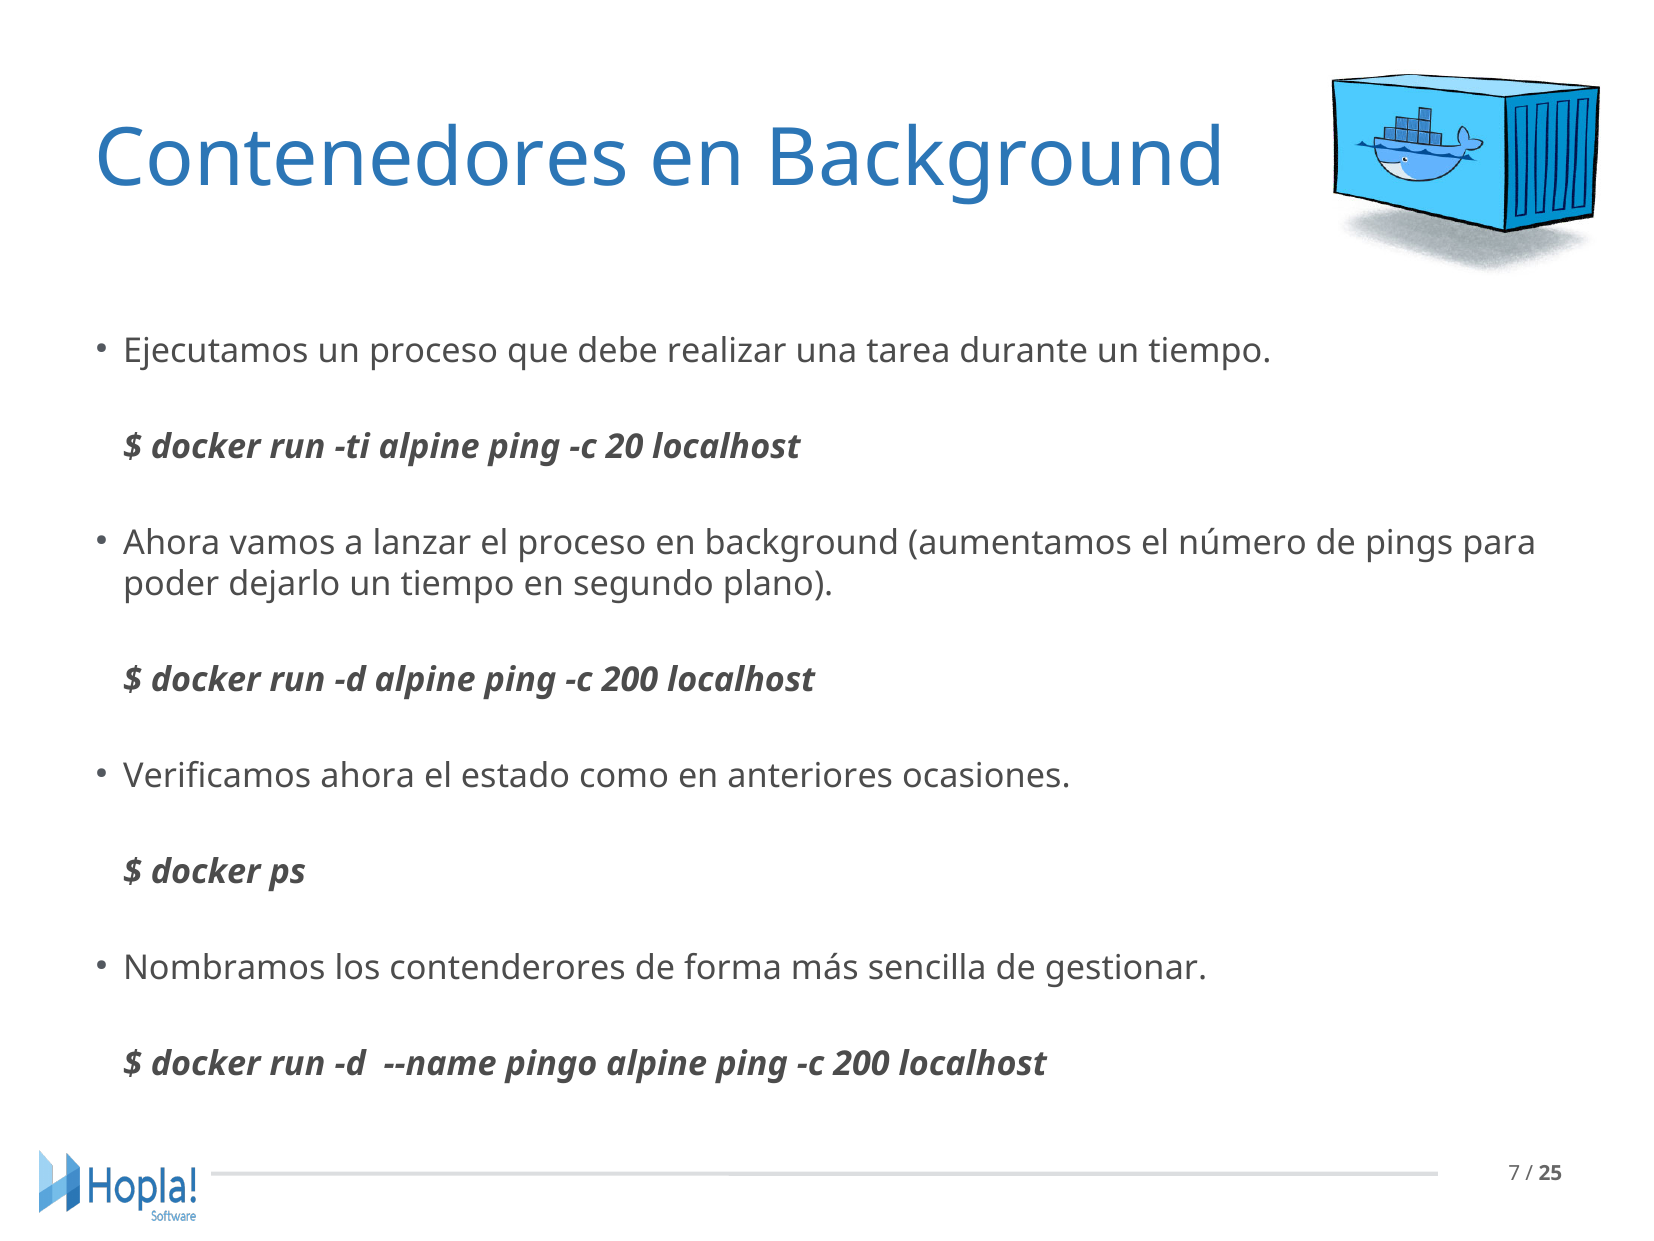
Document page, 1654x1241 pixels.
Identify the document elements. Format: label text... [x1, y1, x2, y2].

picture [39, 1150, 196, 1221]
title Contenedores en Background [82, 0, 1571, 340]
picture [1278, 3, 1651, 294]
list Ejecutamos un proceso que debe realizar una tarea durante un tiempo. $ docker run -ti alpine ping -c 20 localhost Ahora vamos a lanzar el proceso en background (aumentamos el número de pings para poder dejarlo un tiempo en segundo plano). $ docker run -d alpine ping -c 200 localhost Verificamos ahora el estado como en anteriores ocasiones. $ docker ps Nombramos los contenderores de forma más sencilla de gestionar. $ docker run -d --name pingo alpine ping -c 200 localhost [83, 268, 1601, 1107]
